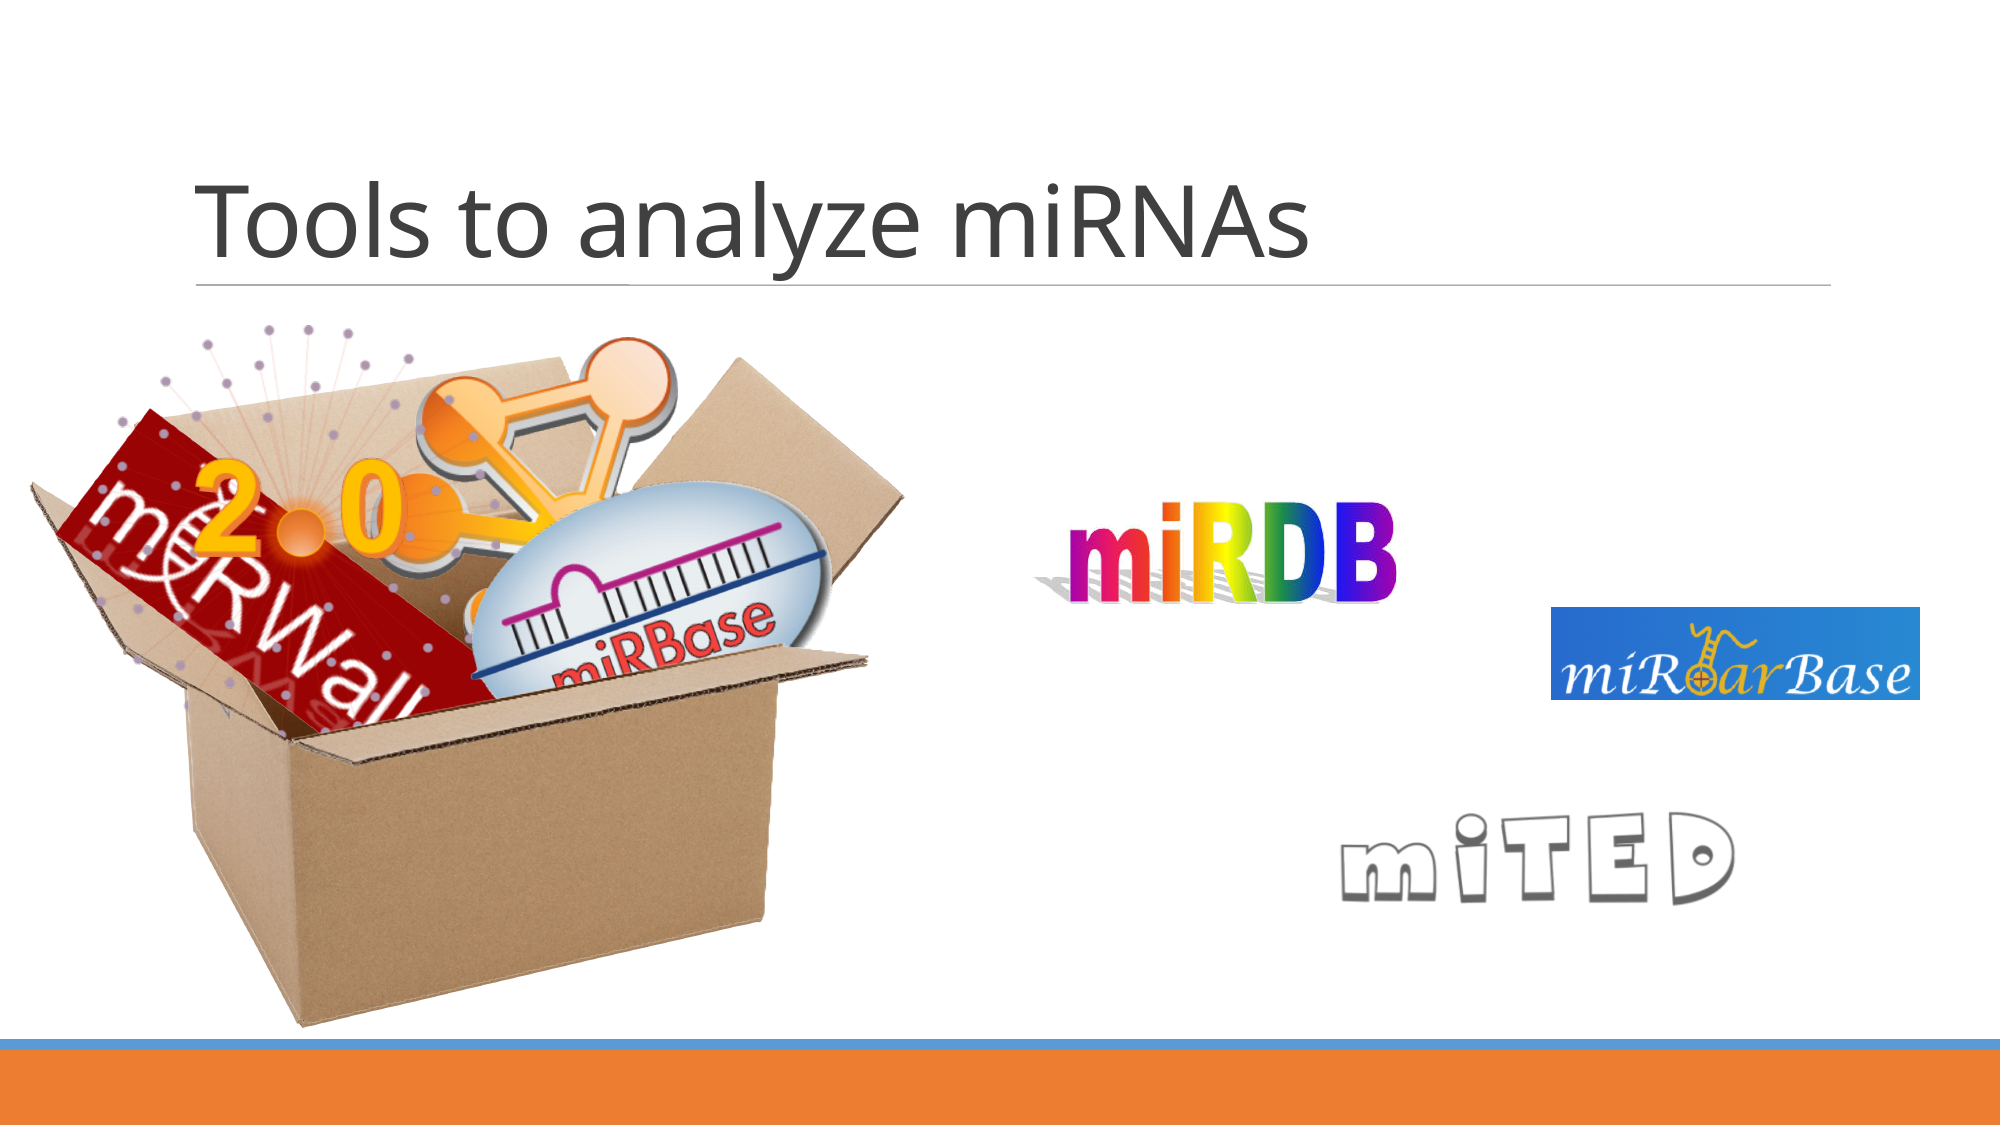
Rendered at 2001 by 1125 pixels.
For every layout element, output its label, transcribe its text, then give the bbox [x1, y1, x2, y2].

picture [1320, 797, 1743, 925]
text_box [32, 477, 882, 1024]
picture [1551, 607, 1920, 700]
picture [1033, 501, 1397, 604]
text_box Tools to analyze miRNAs [180, 47, 1830, 285]
picture [29, 324, 905, 1028]
